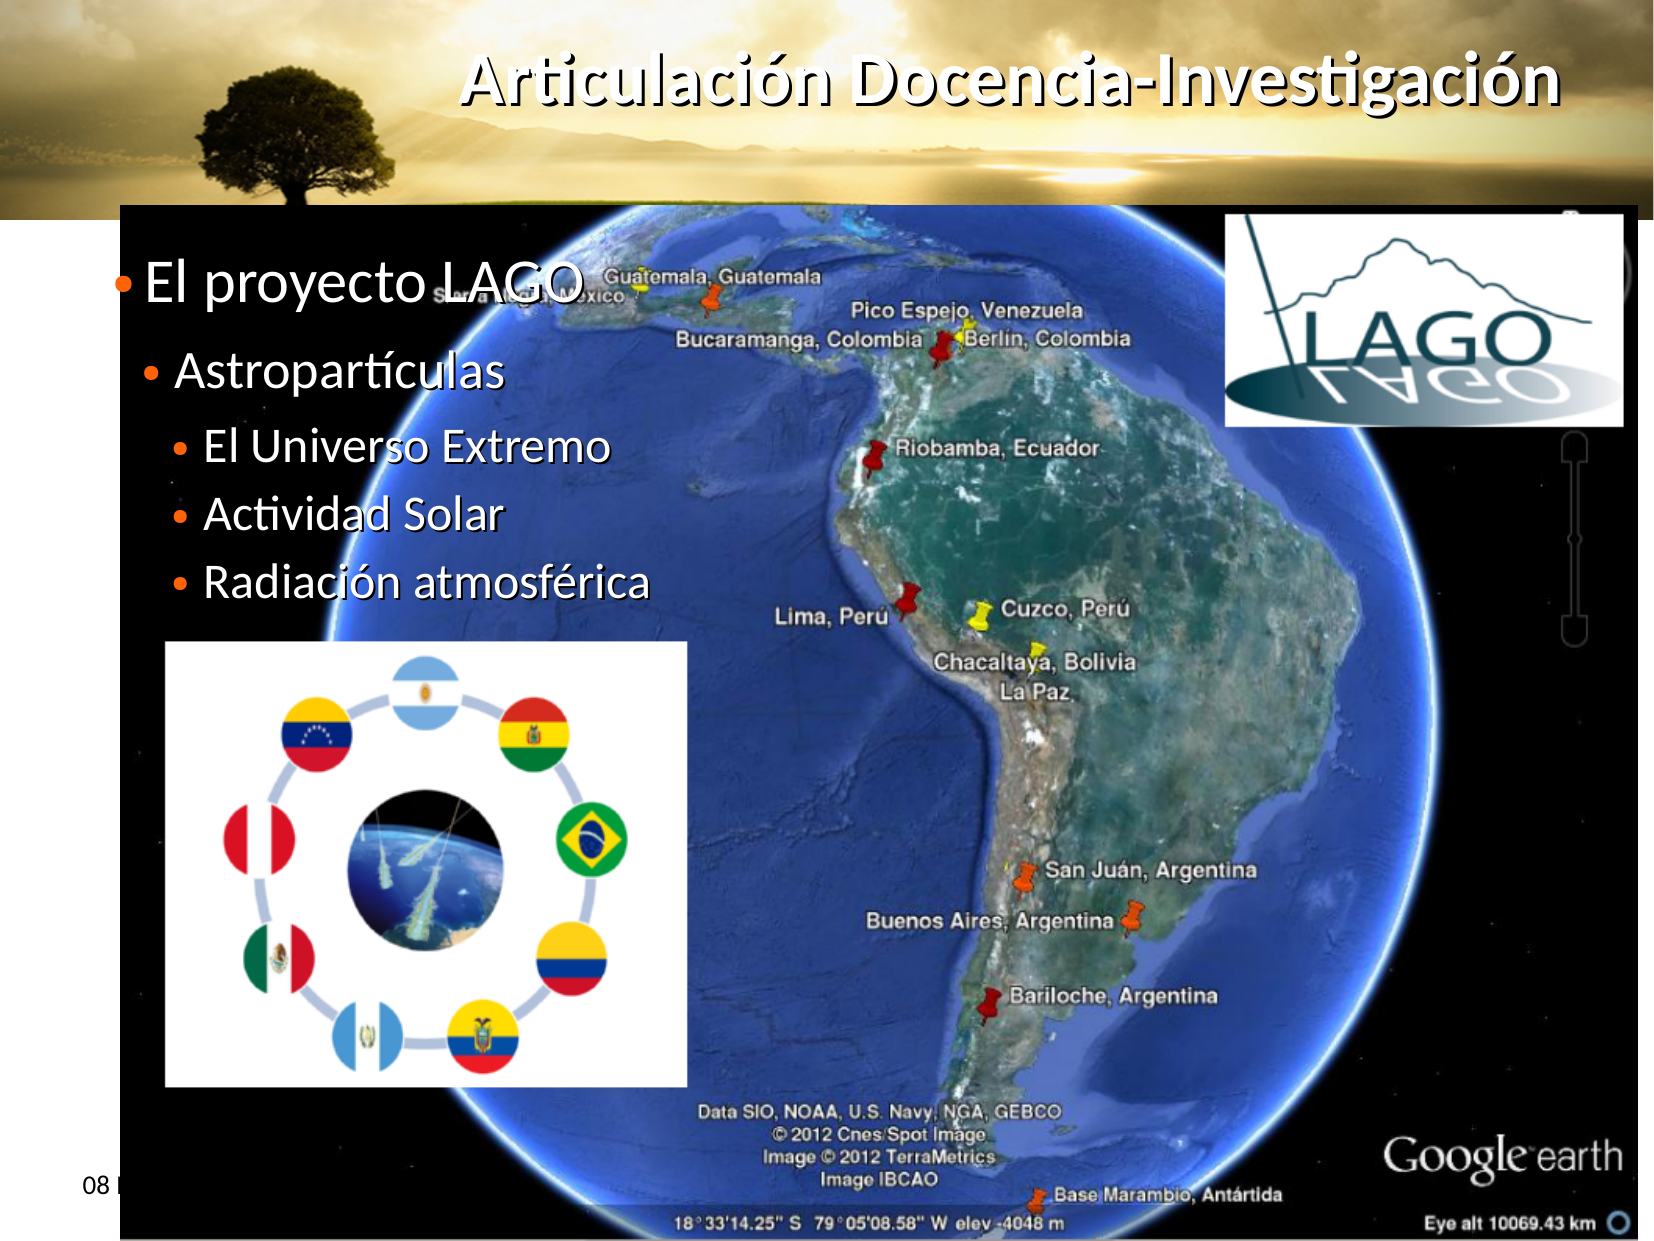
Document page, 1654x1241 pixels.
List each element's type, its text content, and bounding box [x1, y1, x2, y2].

title Articulación Docencia-Investigación [75, 19, 1564, 151]
picture [0, 0, 1654, 1241]
list El proyecto LAGO Astropartículas El Universo Extremo Actividad Solar Radiación atmosférica [82, 255, 1571, 1156]
